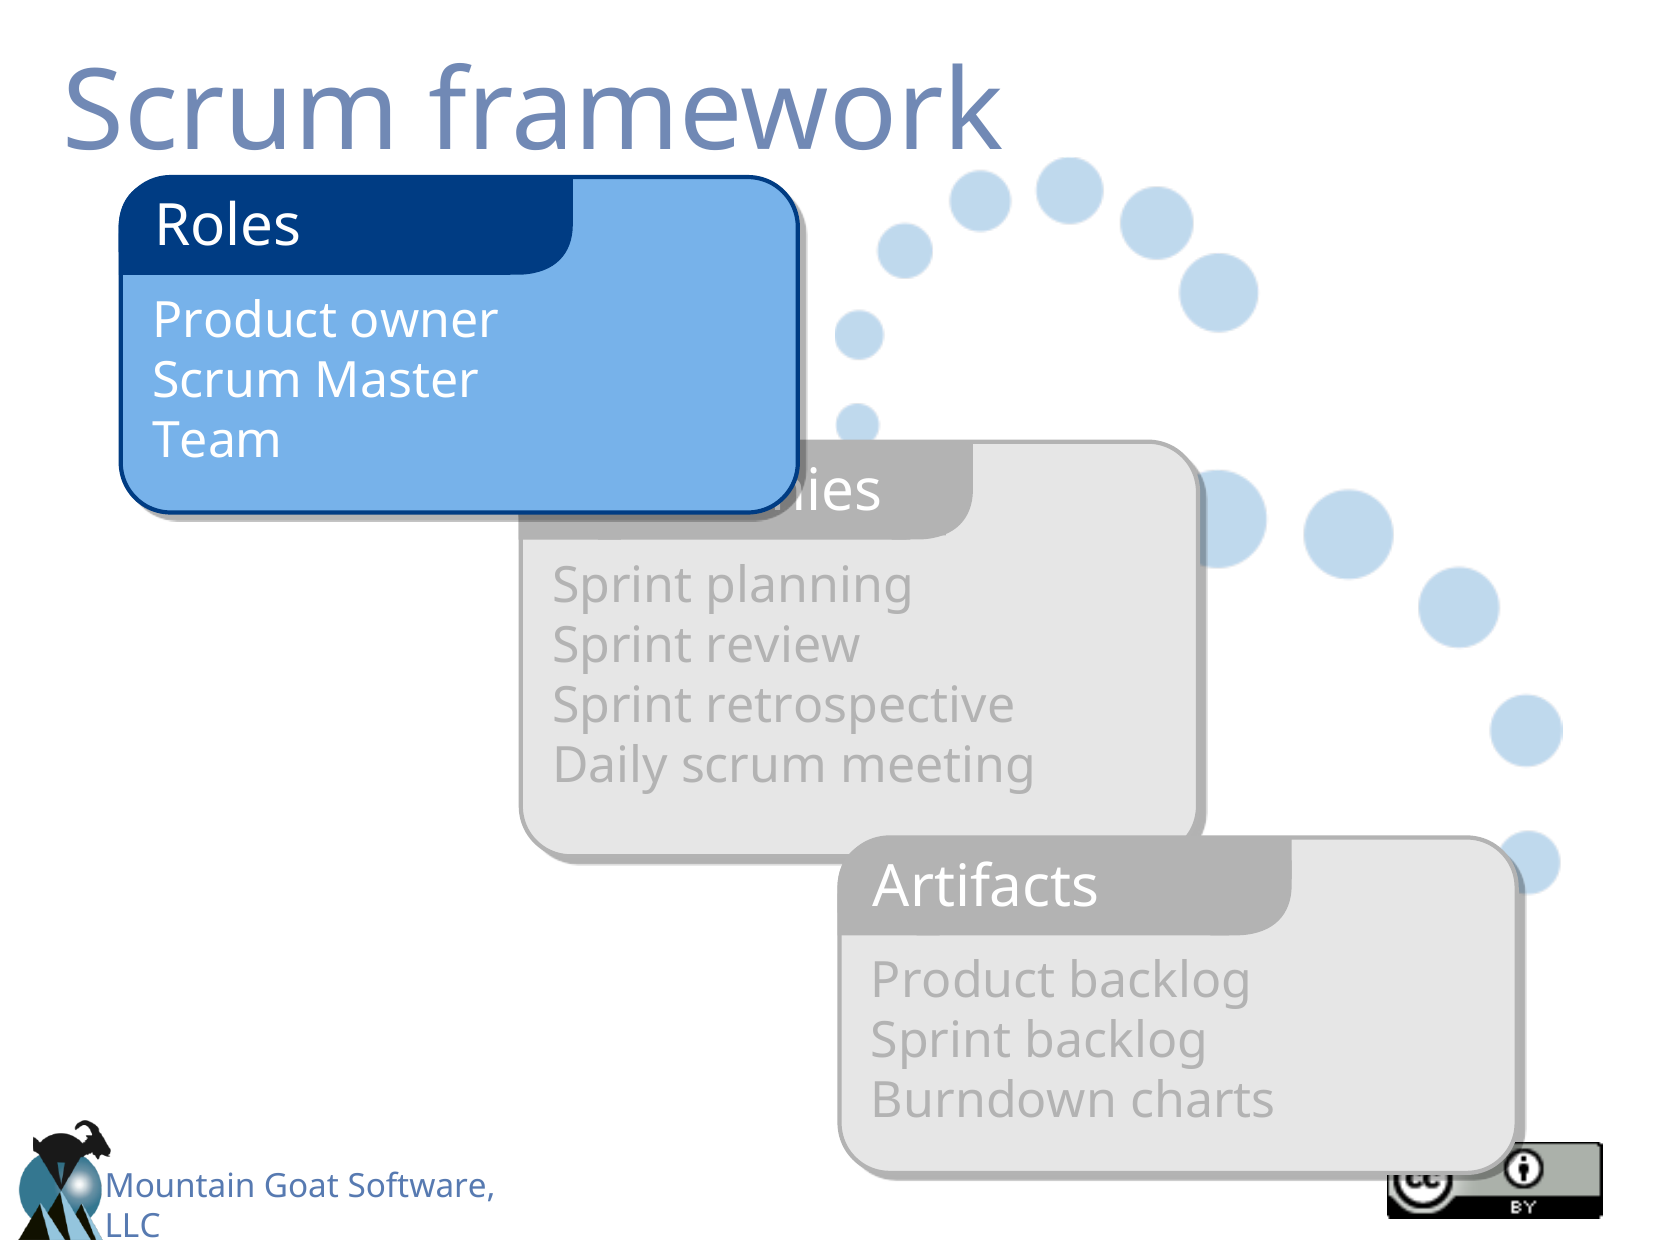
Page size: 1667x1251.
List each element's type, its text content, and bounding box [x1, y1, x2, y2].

text_box Product backlog Sprint backlog Burndown charts [862, 939, 1482, 1157]
text_box Ceremonies [545, 443, 946, 536]
picture [1387, 1142, 1603, 1219]
text_box Artifacts [864, 839, 1213, 932]
picture [835, 194, 1563, 1096]
text_box Sprint planning Sprint review Sprint retrospective Daily scrum meeting [543, 543, 1148, 828]
title Scrum framework [56, 18, 1609, 194]
text_box Product owner Scrum Master Team [143, 279, 605, 496]
picture [18, 1120, 111, 1240]
text_box [118, 177, 1517, 1173]
text_box Roles [145, 179, 494, 271]
picture [835, 857, 845, 1096]
